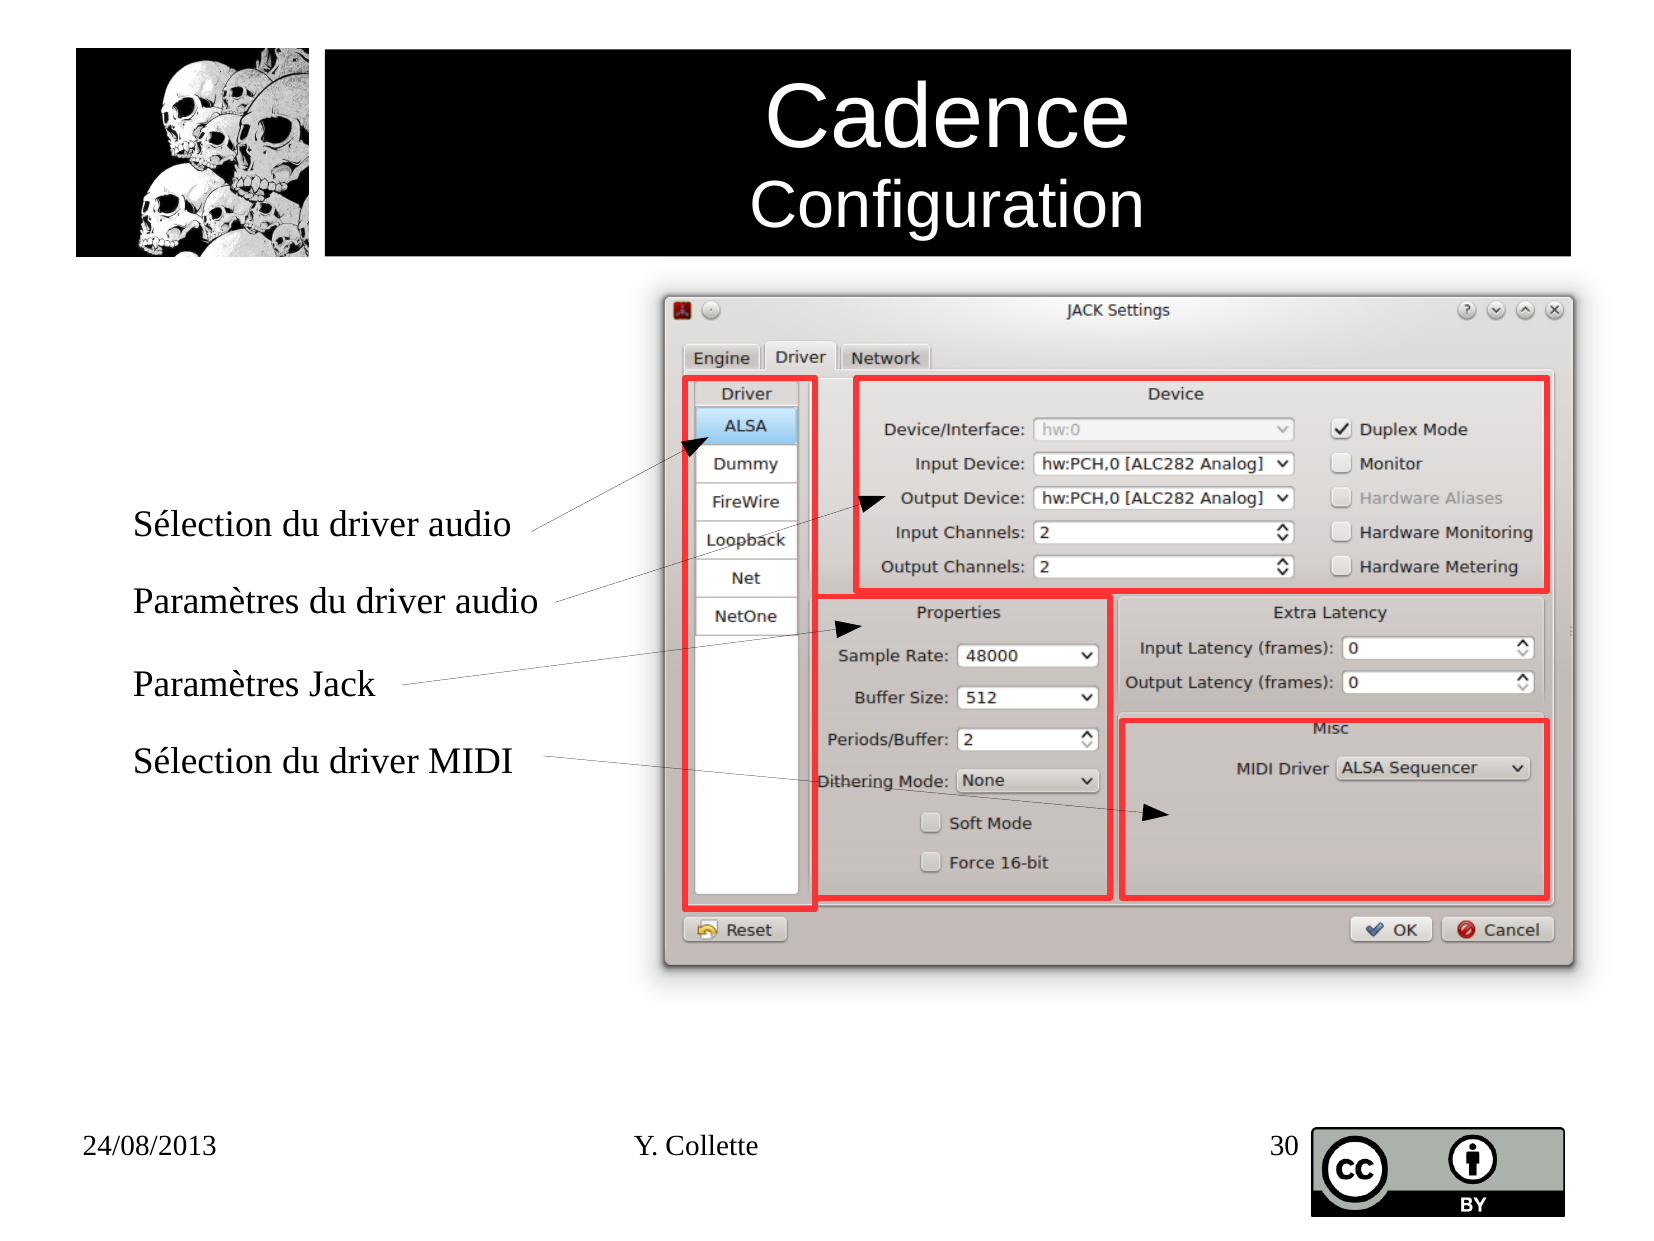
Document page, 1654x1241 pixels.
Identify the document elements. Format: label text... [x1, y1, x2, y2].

picture [688, 770, 812, 906]
picture [688, 381, 812, 559]
text_box Sélection du driver MIDI [118, 732, 544, 789]
picture [614, 563, 682, 657]
picture [859, 381, 1544, 588]
picture [76, 48, 309, 257]
picture [688, 521, 812, 648]
picture [614, 452, 682, 583]
picture [614, 650, 682, 768]
text_box Paramètres Jack [118, 655, 402, 712]
title Cadence Configuration [324, 49, 1571, 257]
picture [1311, 1127, 1565, 1217]
picture [614, 246, 1624, 1016]
picture [818, 508, 854, 594]
picture [688, 633, 812, 781]
text_box Sélection du driver audio [118, 496, 544, 553]
picture [818, 599, 1107, 808]
picture [1125, 723, 1544, 895]
text_box Paramètres du driver audio [118, 572, 567, 630]
picture [818, 783, 1107, 895]
